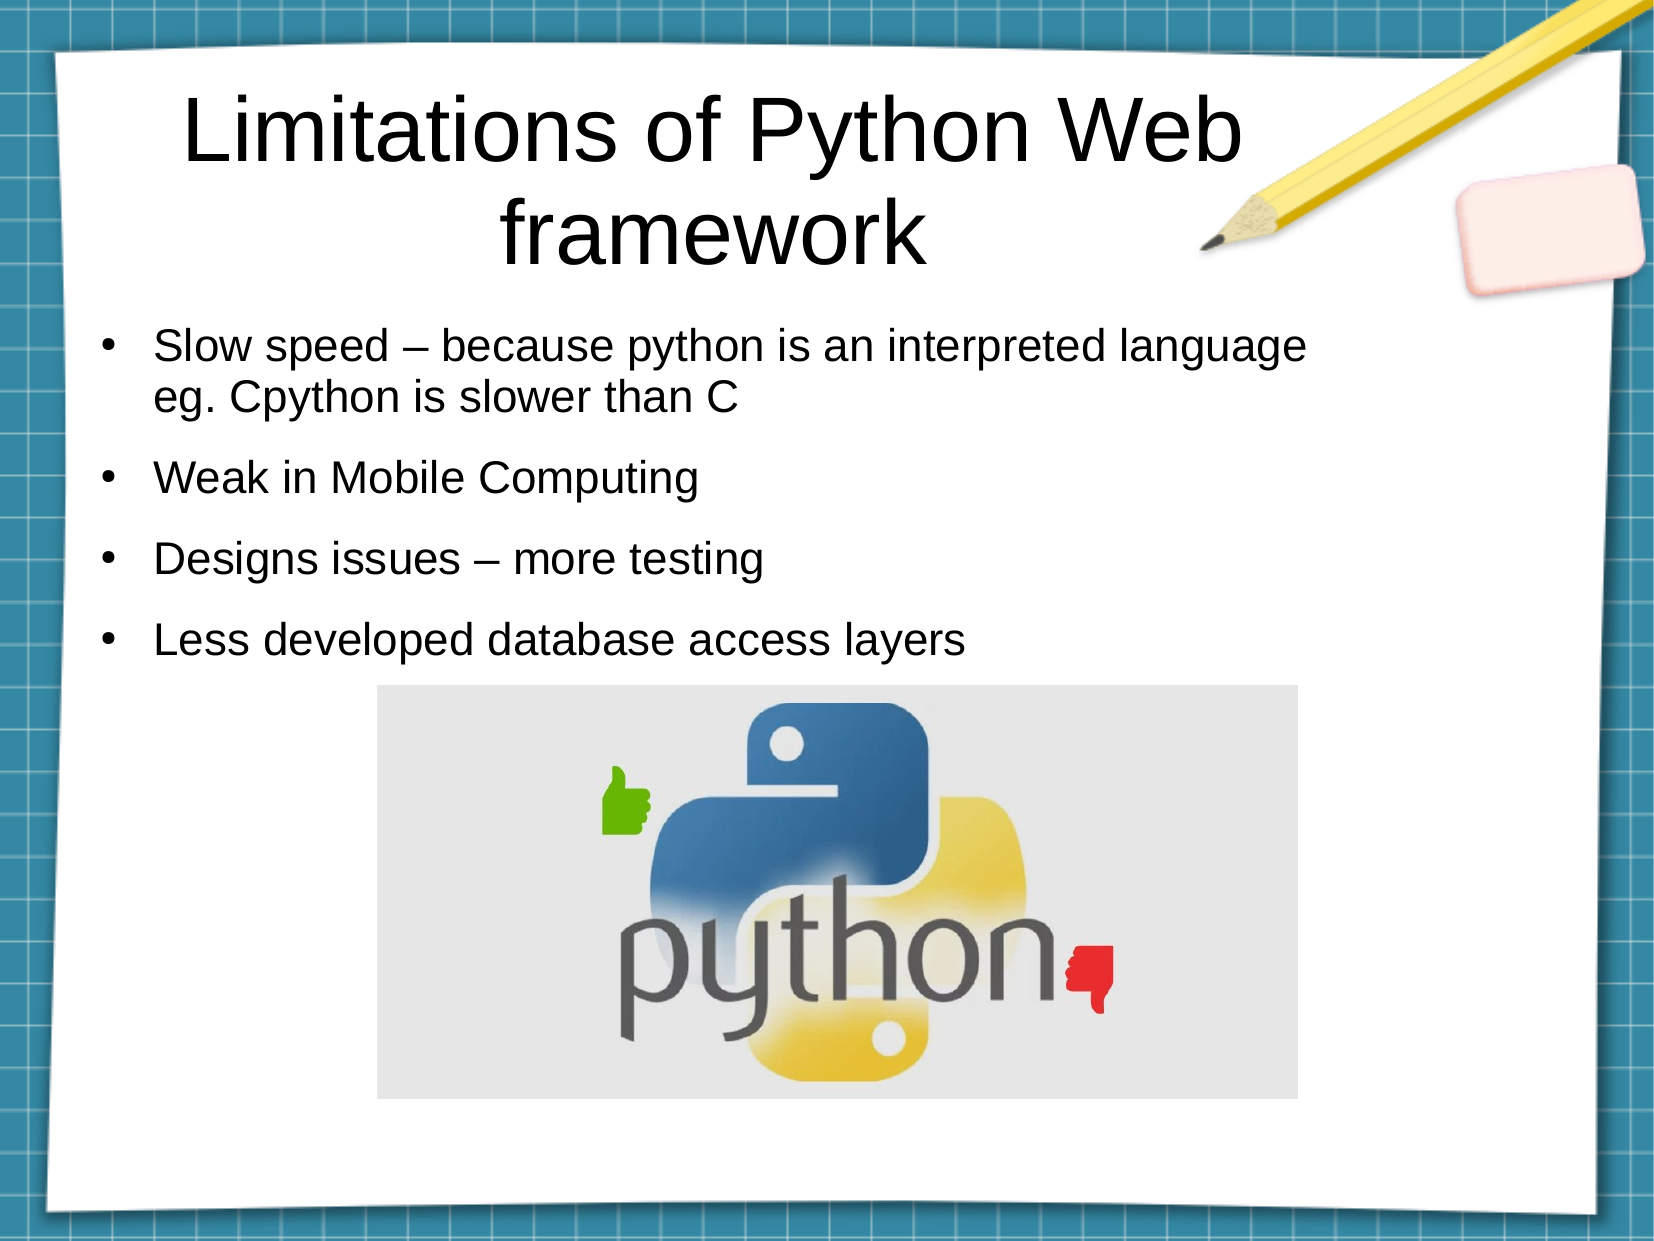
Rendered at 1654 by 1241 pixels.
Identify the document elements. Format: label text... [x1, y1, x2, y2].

title Limitations of Python Web framework [99, 77, 1328, 285]
list Slow speed – because python is an interpreted language eg. Cpython is slower than C Weak in Mobile Computing Designs issues – more testing Less developed database access layers [82, 320, 1571, 1040]
picture [0, 0, 1654, 1241]
